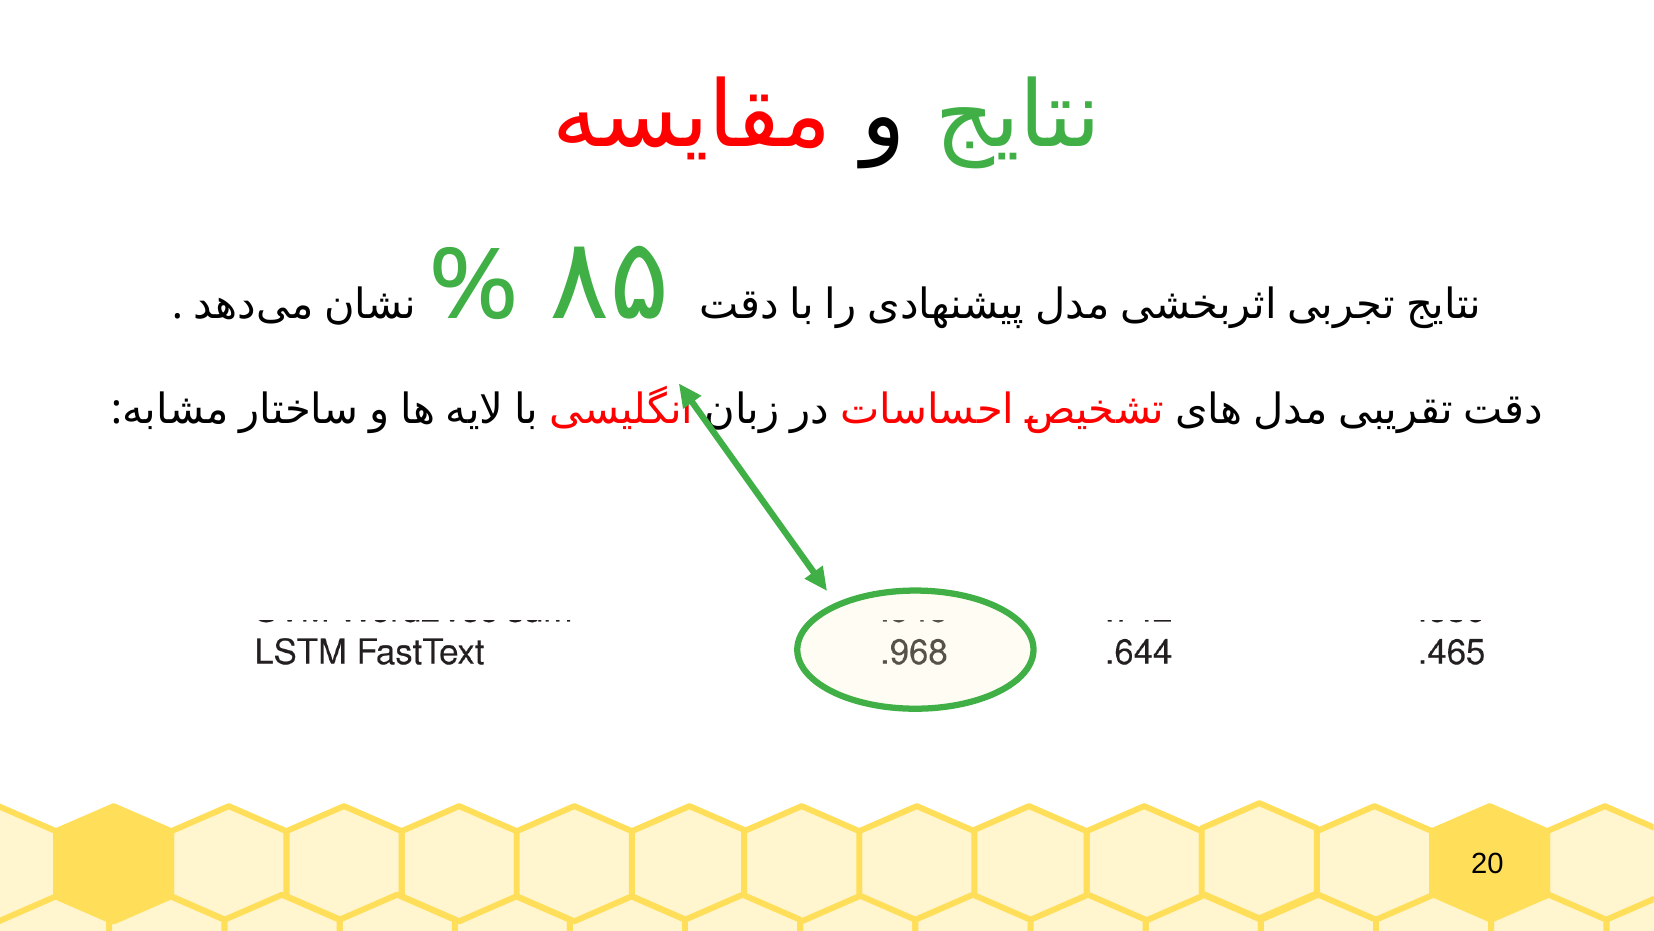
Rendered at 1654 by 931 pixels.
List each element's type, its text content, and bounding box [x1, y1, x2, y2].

picture [1019, 620, 1508, 676]
picture [236, 620, 812, 676]
list نتایج تجربی اثربخشی مدل پیشنهادی را با دقت ۸۵ % نشان می‌دهد . دقت تقریبی مدل های تشخیص احساسات در زبان انگلیسی با لایه ها و ساختار مشابه: [82, 217, 1571, 758]
title نتایج و مقایسه [82, 37, 1571, 193]
text_box [797, 590, 1034, 709]
